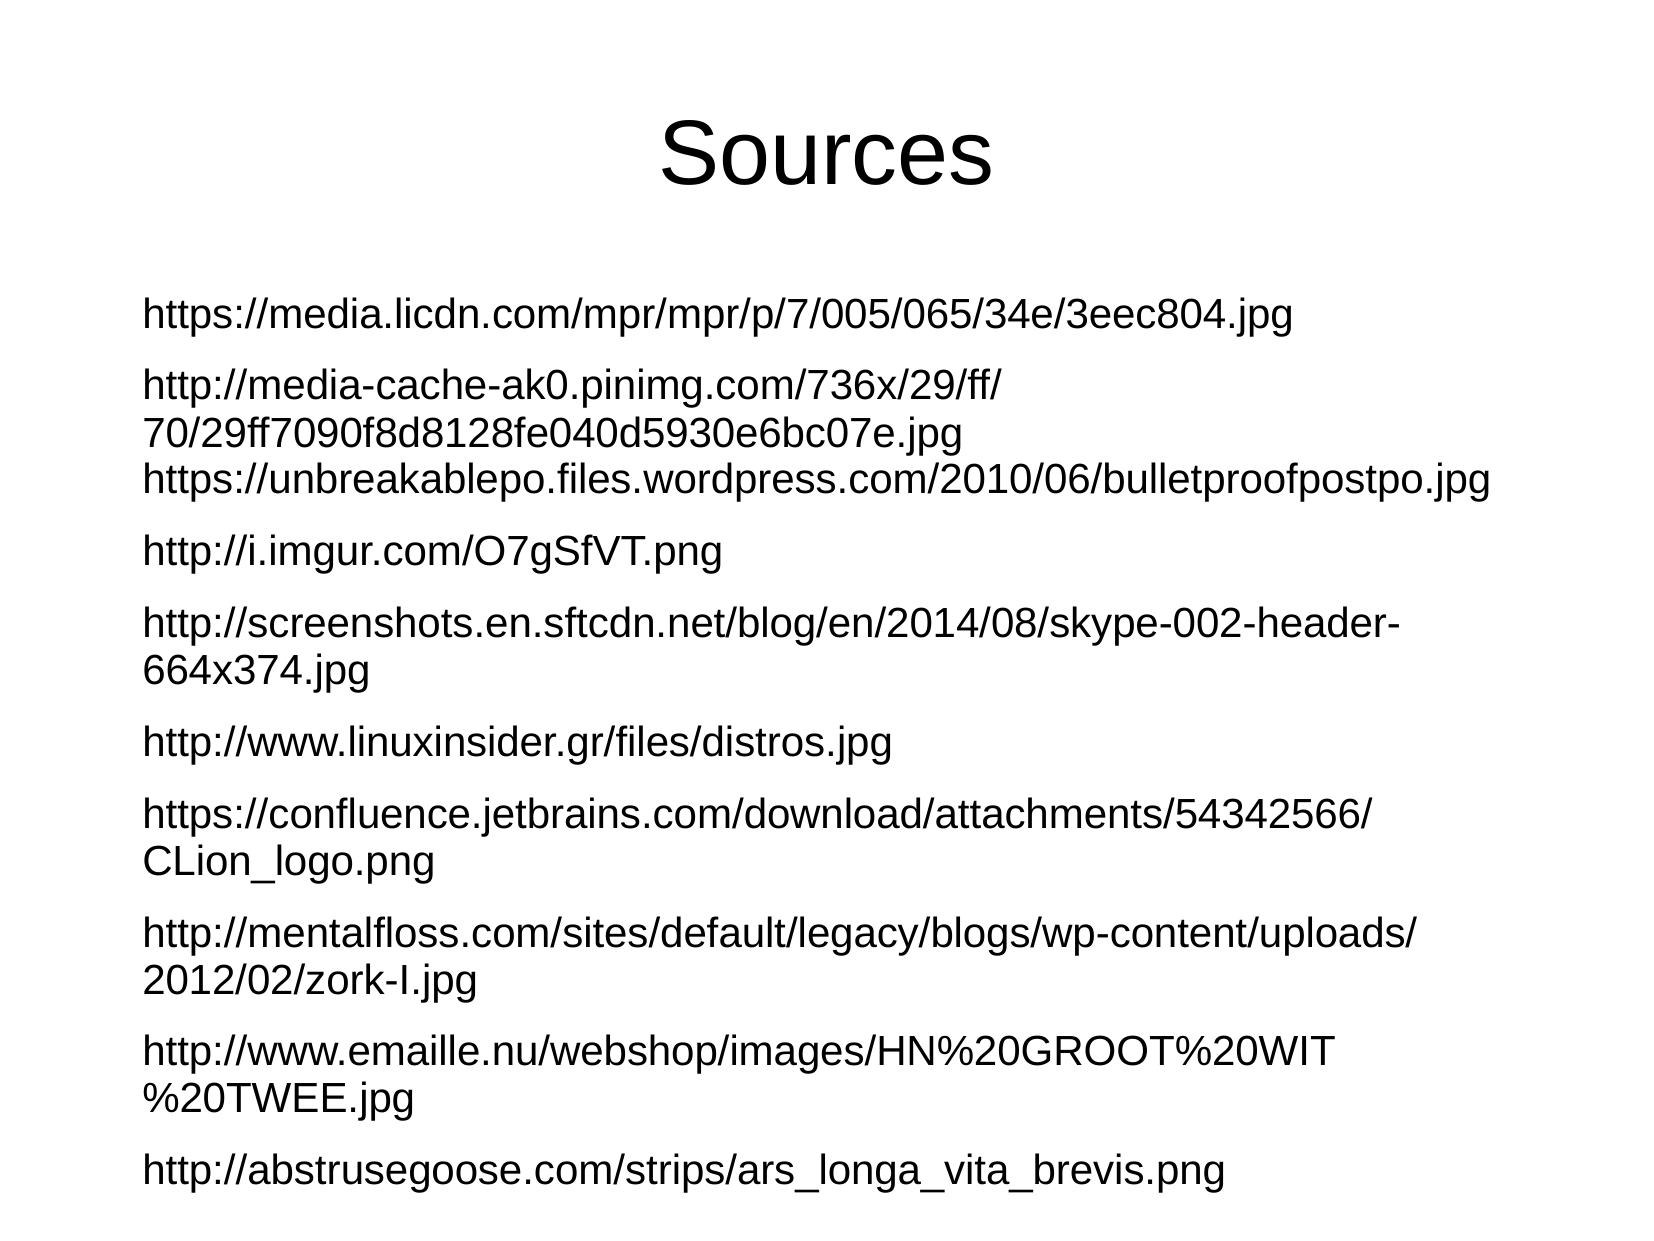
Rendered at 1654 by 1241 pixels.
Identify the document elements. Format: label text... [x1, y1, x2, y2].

title Sources [82, 49, 1571, 257]
list https://media.licdn.com/mpr/mpr/p/7/005/065/34e/3eec804.jpg http://media-cache-ak0.pinimg.com/736x/29/ff/70/29ff7090f8d8128fe040d5930e6bc07e.jpg https://unbreakablepo.files.wordpress.com/2010/06/bulletproofpostpo.jpg http://i.imgur.com/O7gSfVT.png http://screenshots.en.sftcdn.net/blog/en/2014/08/skype-002-header-664x374.jpg http://www.linuxinsider.gr/files/distros.jpg https://confluence.jetbrains.com/download/attachments/54342566/CLion_logo.png http://mentalfloss.com/sites/default/legacy/blogs/wp-content/uploads/2012/02/zork-I.jpg http://www.emaille.nu/webshop/images/HN%20GROOT%20WIT%20TWEE.jpg http://abstrusegoose.com/strips/ars_longa_vita_brevis.png [82, 290, 1571, 1201]
